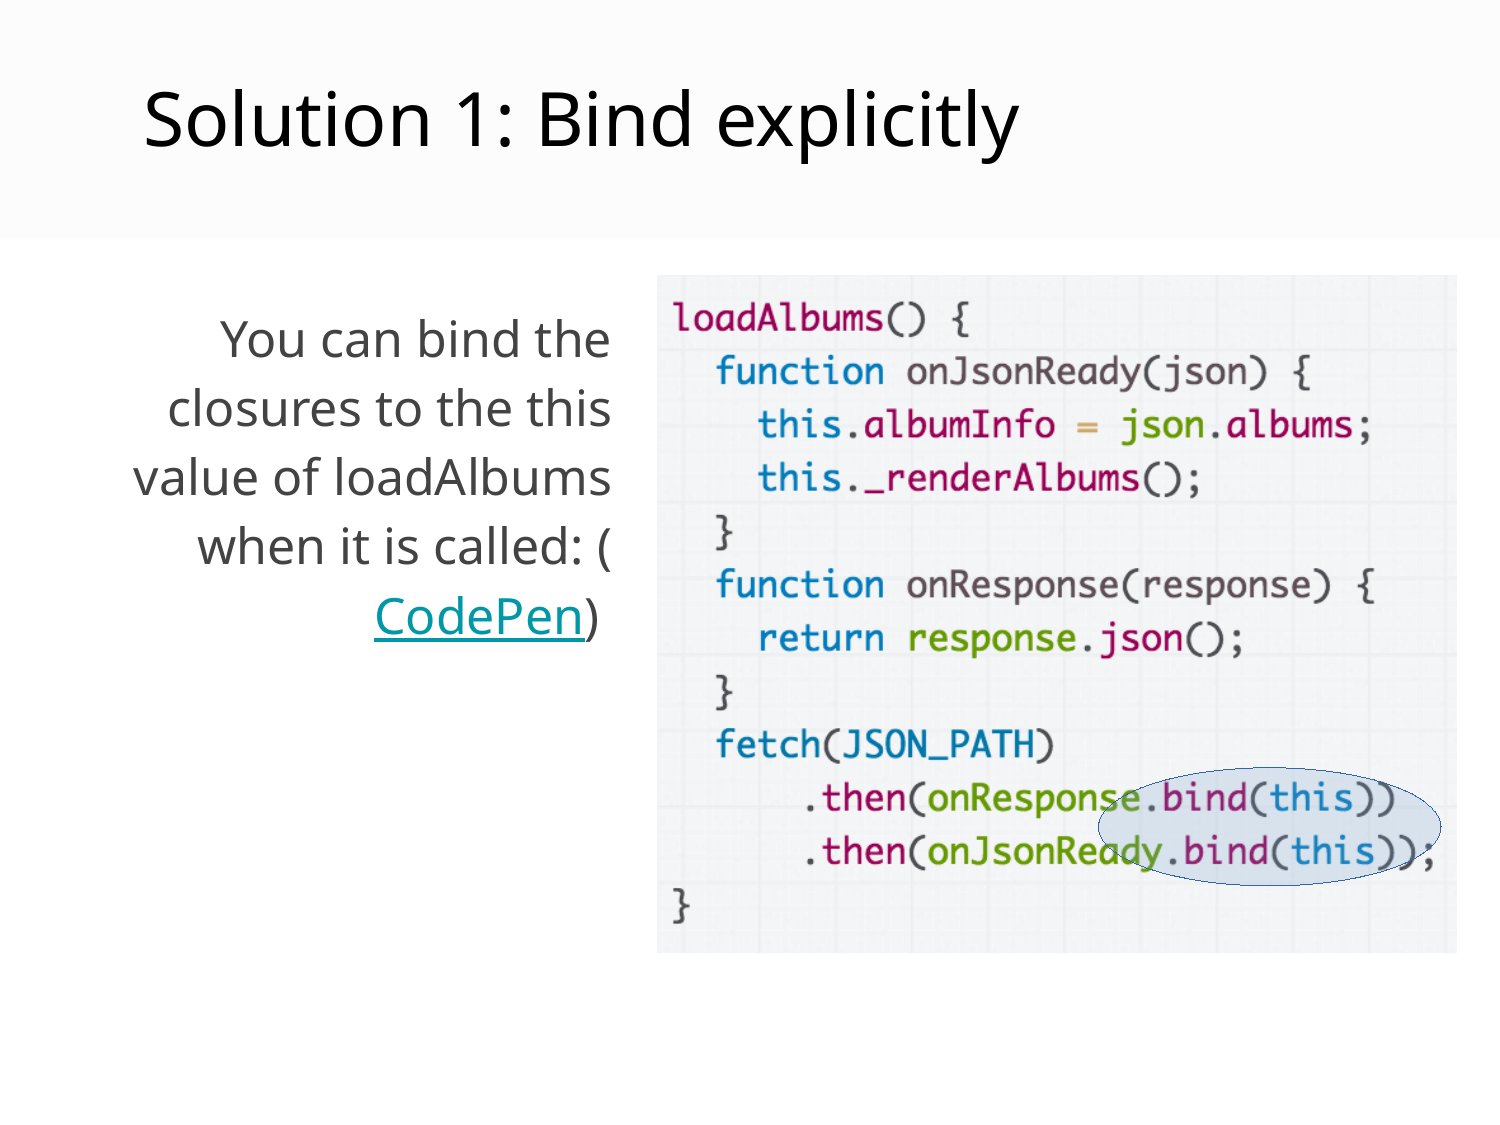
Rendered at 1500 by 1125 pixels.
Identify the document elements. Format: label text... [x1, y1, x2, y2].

title Solution 1: Bind explicitly [128, 56, 1372, 183]
text_box [1098, 767, 1442, 886]
list You can bind the closures to the this value of loadAlbums when it is called: (CodePen) [51, 283, 628, 1031]
picture [657, 275, 1457, 953]
